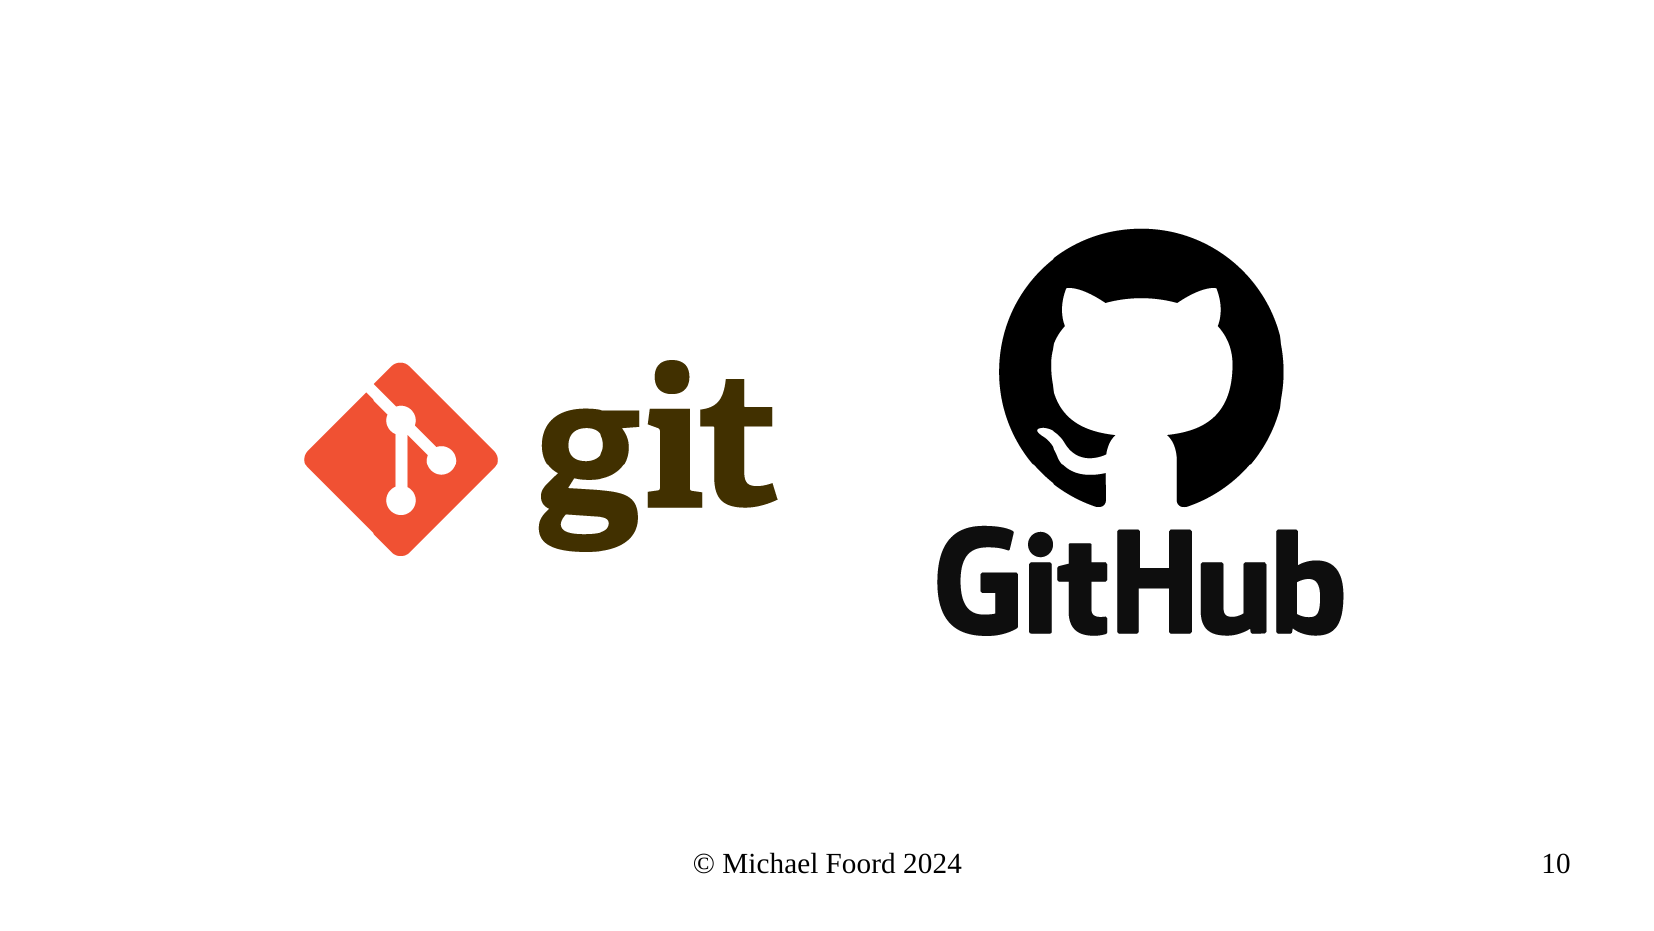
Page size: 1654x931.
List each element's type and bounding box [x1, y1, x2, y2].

picture [147, 82, 1507, 848]
